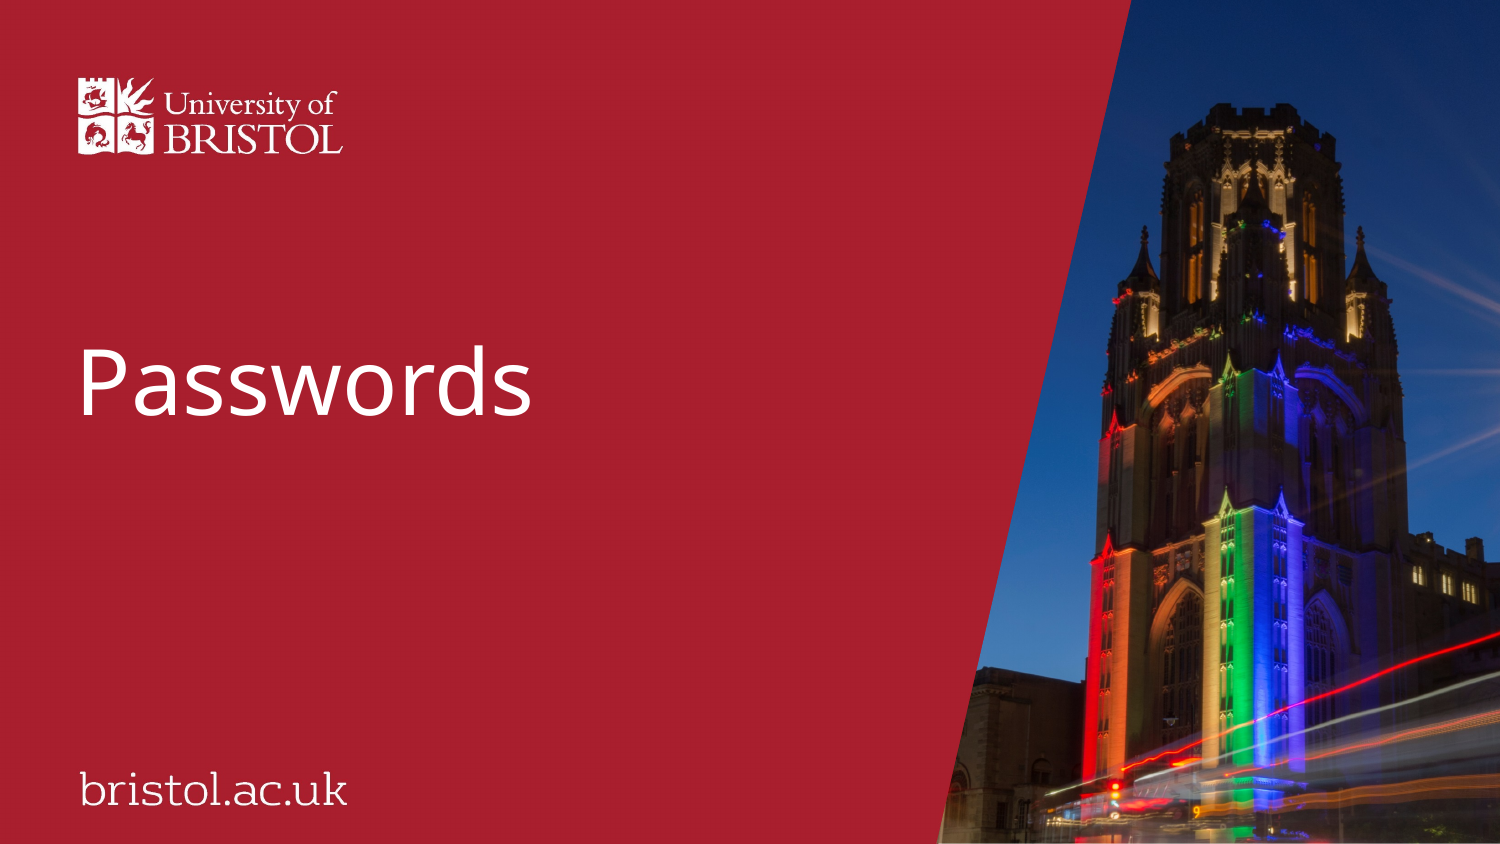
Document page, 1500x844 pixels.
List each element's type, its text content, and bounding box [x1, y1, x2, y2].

title Passwords [60, 262, 924, 443]
